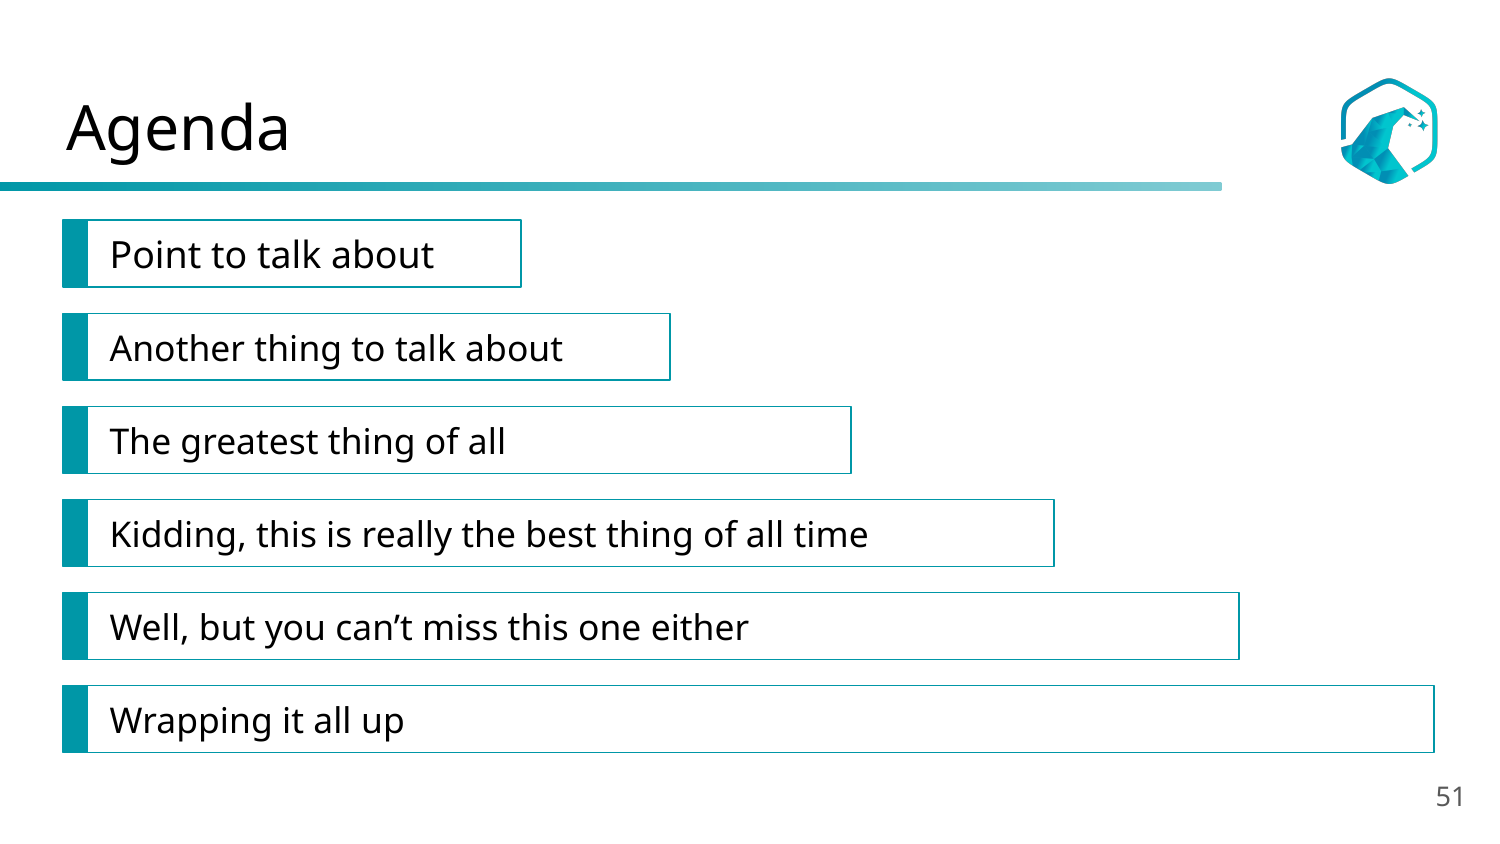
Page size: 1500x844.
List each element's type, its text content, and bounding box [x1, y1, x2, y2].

text_box Kidding, this is really the best thing of all time [87, 499, 1054, 566]
text_box [63, 685, 87, 753]
text_box Well, but you can’t miss this one either [87, 593, 1239, 660]
text_box Wrapping it all up [87, 686, 1434, 753]
text_box Point to talk about [87, 220, 521, 287]
text_box Another thing to talk about [87, 313, 670, 380]
text_box [63, 592, 87, 660]
text_box [63, 220, 87, 288]
text_box [63, 499, 87, 567]
text_box The greatest thing of all [87, 406, 851, 473]
title Agenda [51, 72, 1449, 167]
slide_number <number> [1391, 764, 1482, 829]
picture [1330, 167, 1449, 188]
text_box [63, 406, 87, 474]
text_box [63, 313, 87, 381]
